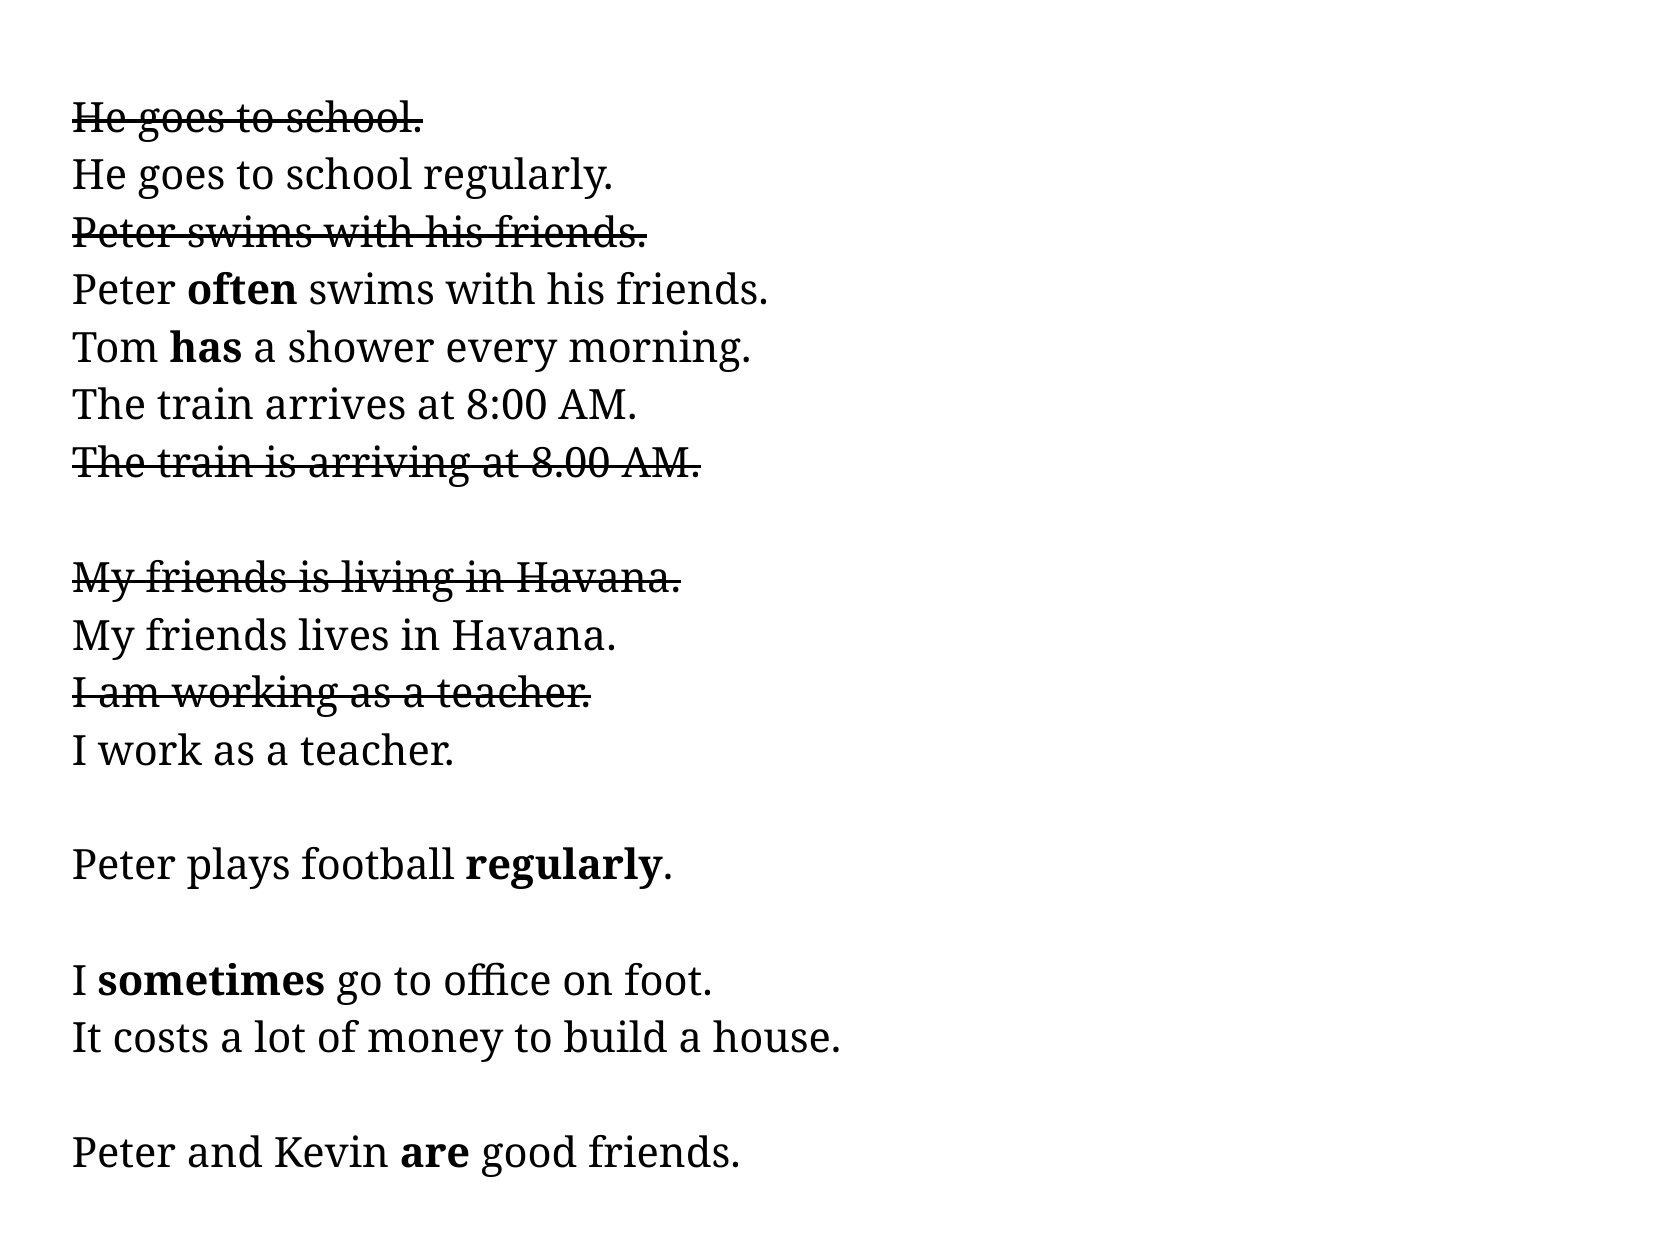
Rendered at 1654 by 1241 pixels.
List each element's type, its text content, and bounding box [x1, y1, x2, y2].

text_box He goes to school. He goes to school regularly. Peter swims with his friends. Peter often swims with his friends. Tom has a shower every morning. The train arrives at 8:00 AM. The train is arriving at 8.00 AM. My friends is living in Havana. My friends lives in Havana. I am working as a teacher. I work as a teacher. Peter plays football regularly. I sometimes go to office on foot. It costs a lot of money to build a house. Peter and Kevin are good friends. [71, 31, 1560, 1140]
